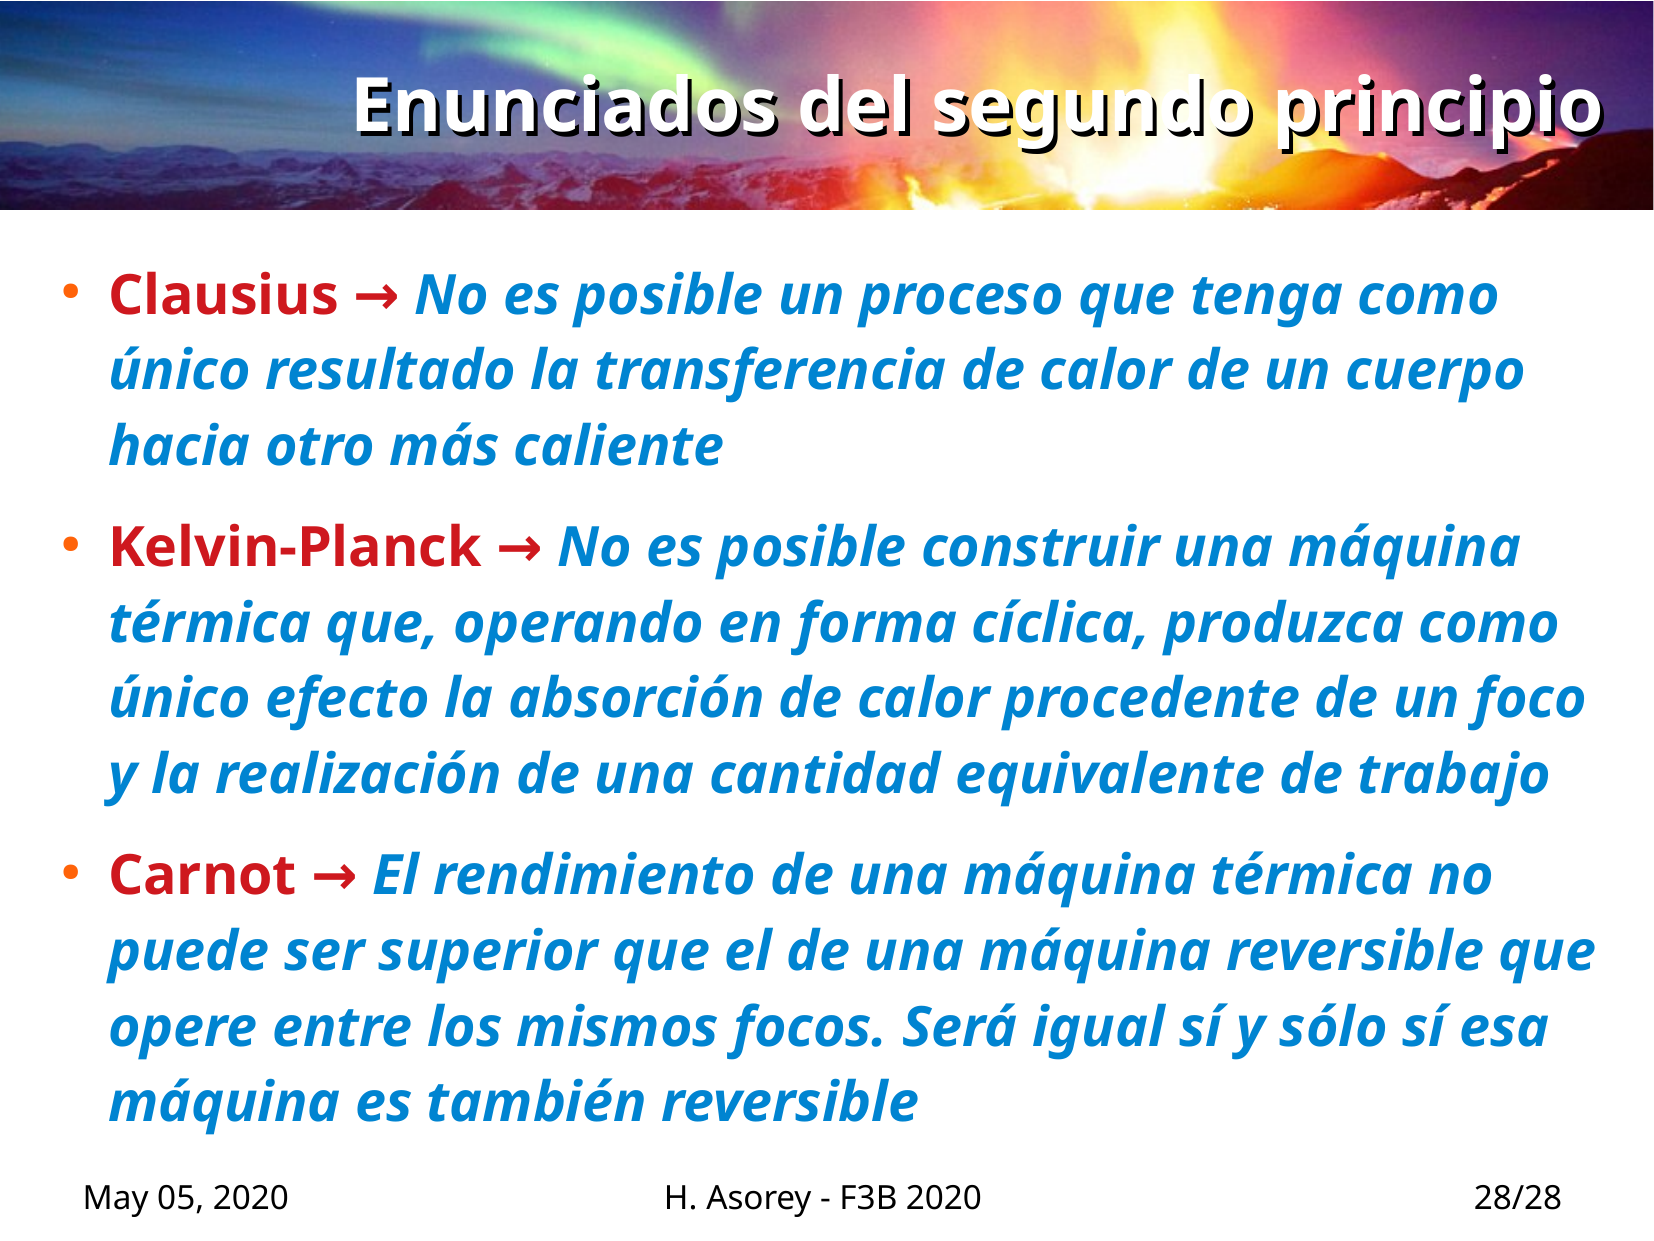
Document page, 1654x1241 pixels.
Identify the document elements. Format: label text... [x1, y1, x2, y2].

list Clausius → No es posible un proceso que tenga como único resultado la transferencia de calor de un cuerpo hacia otro más caliente Kelvin-Planck → No es posible construir una máquina térmica que, operando en forma cíclica, produzca como único efecto la absorción de calor procedente de un foco y la realización de una cantidad equivalente de trabajo Carnot → El rendimiento de una máquina térmica no puede ser superior que el de una máquina reversible que opere entre los mismos focos. Será igual sí y sólo sí esa máquina es también reversible [45, 255, 1606, 1156]
picture [0, 1, 1654, 210]
title Enunciados del segundo principio [45, 15, 1606, 191]
